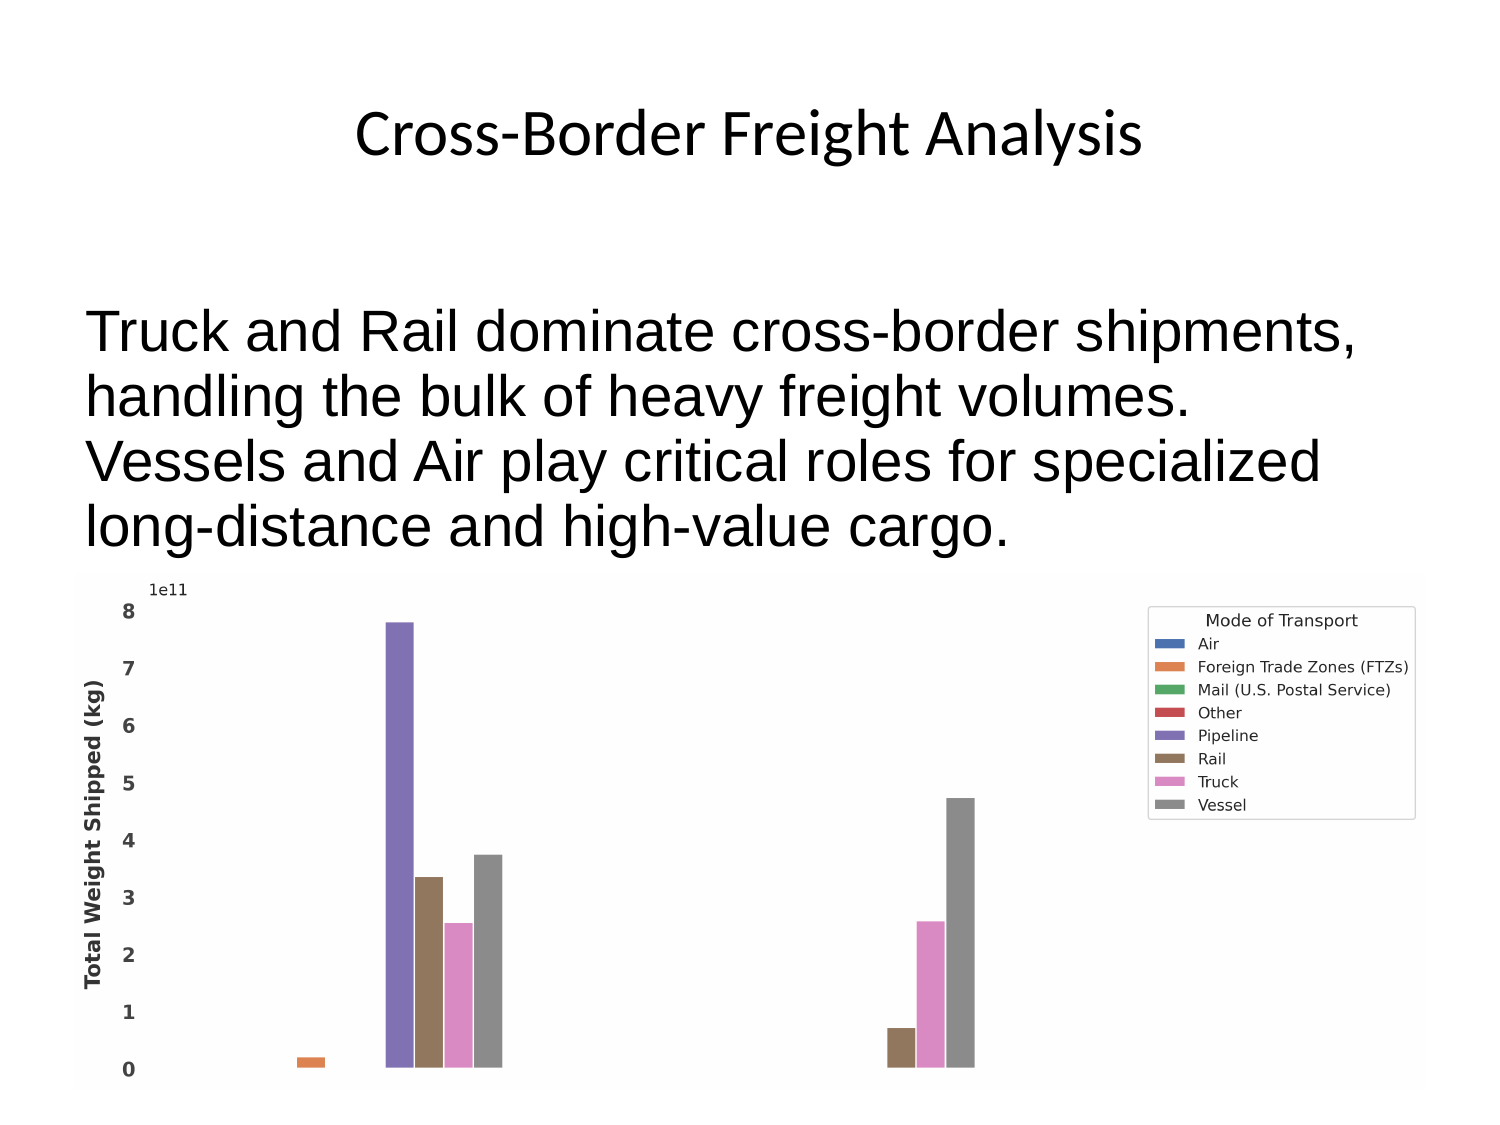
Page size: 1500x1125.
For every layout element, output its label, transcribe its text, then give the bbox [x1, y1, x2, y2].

picture [74, 573, 1425, 1090]
text_box Truck and Rail dominate cross-border shipments, handling the bulk of heavy freight volumes. Vessels and Air play critical roles for specialized long-distance and high-value cargo. [70, 291, 1385, 566]
title Cross-Border Freight Analysis [75, 45, 1425, 233]
